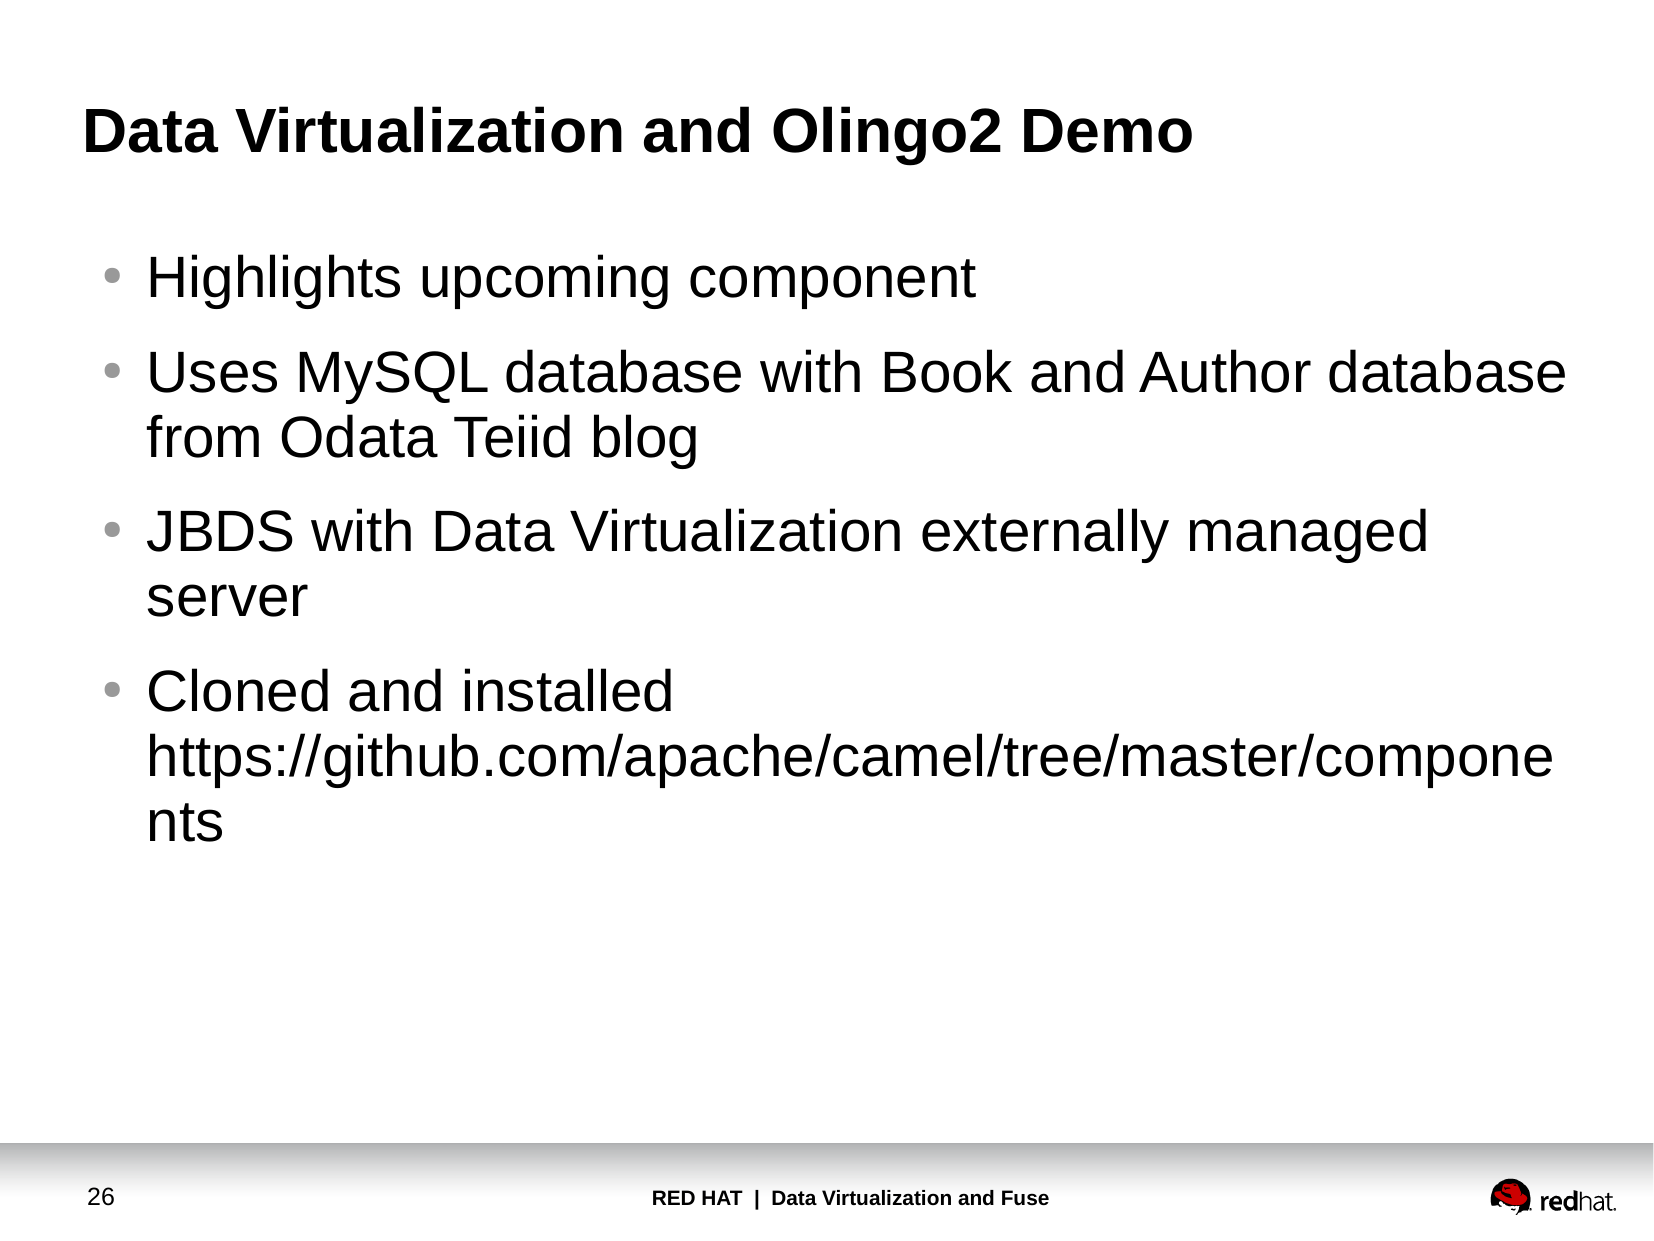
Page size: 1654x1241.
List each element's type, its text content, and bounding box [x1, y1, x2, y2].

list Highlights upcoming component Uses MySQL database with Book and Author database from Odata Teiid blog JBDS with Data Virtualization externally managed server Cloned and installed https://github.com/apache/camel/tree/master/components [86, 244, 1576, 1039]
title Data Virtualization and Olingo2 Demo [82, 37, 1571, 226]
picture [0, 1143, 1654, 1241]
